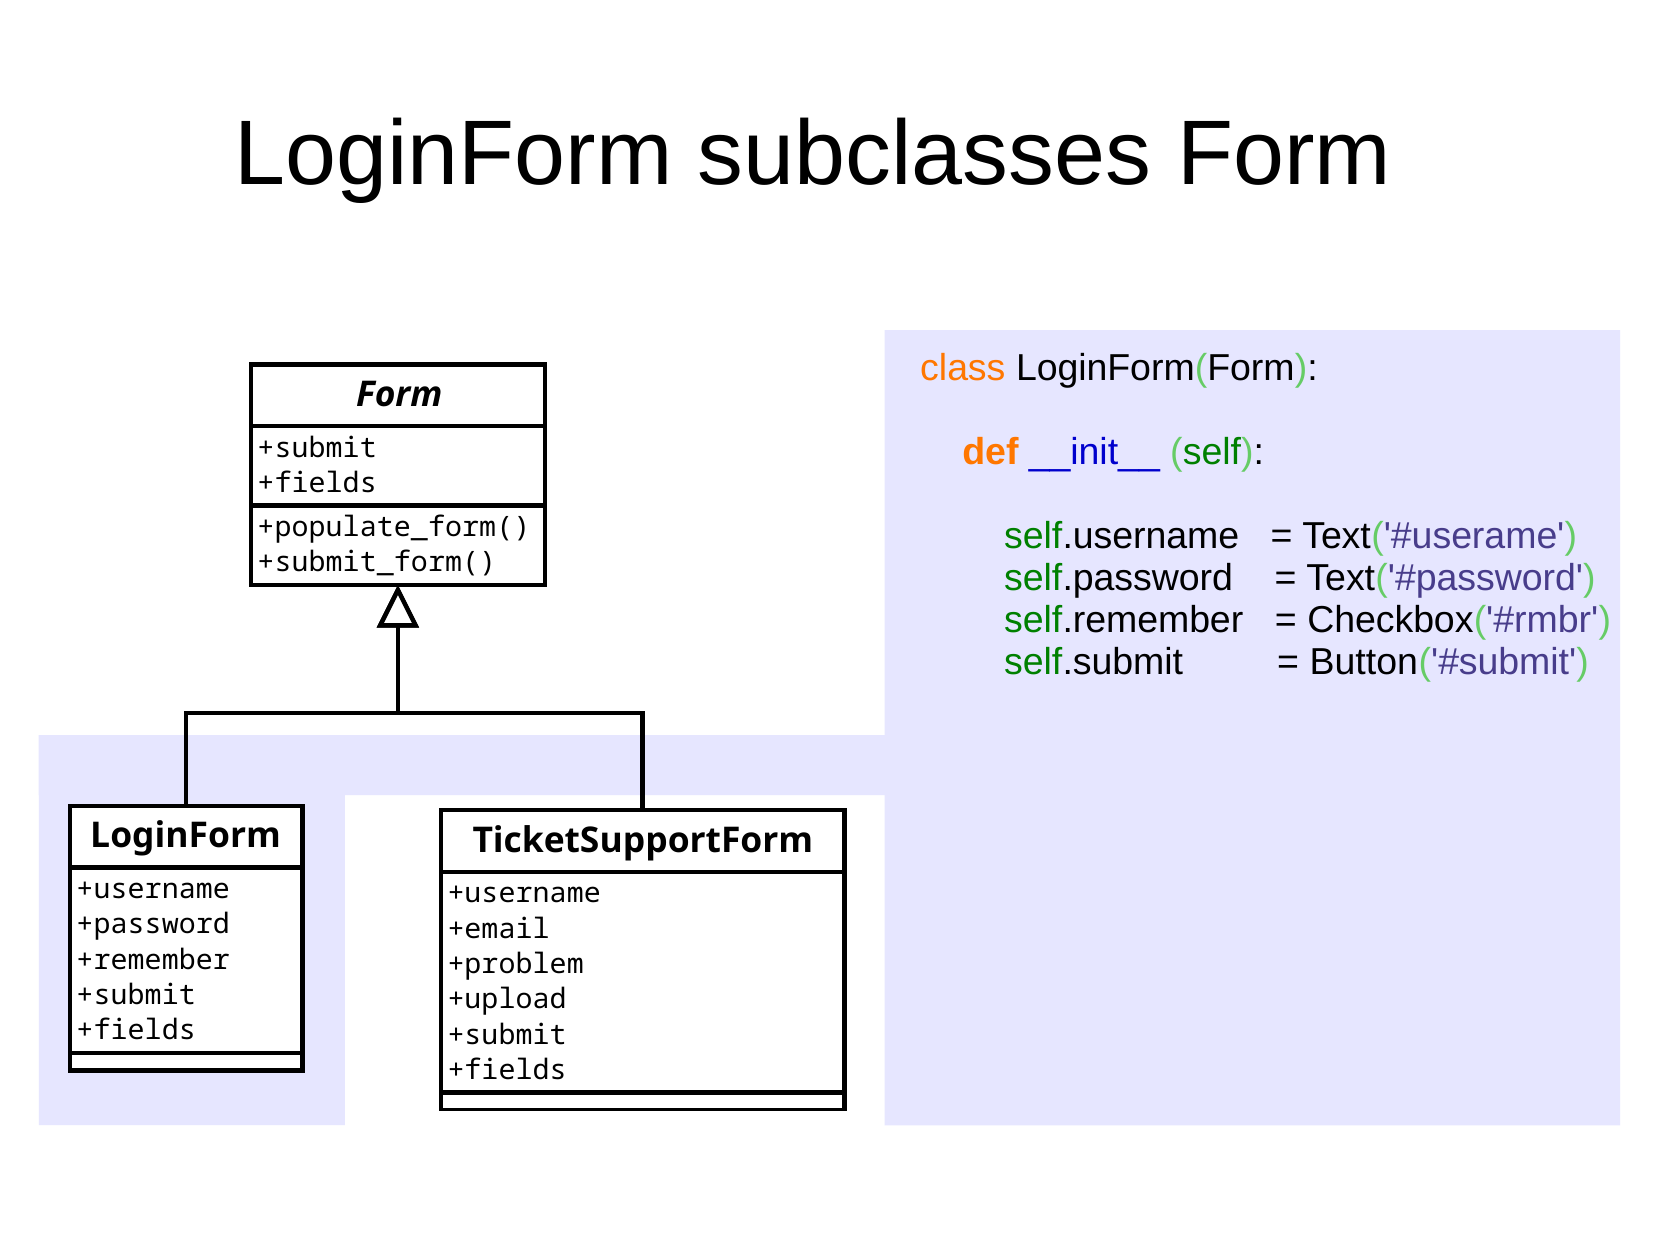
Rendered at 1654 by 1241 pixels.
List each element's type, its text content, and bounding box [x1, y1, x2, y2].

text_box [38, 735, 345, 1126]
picture [59, 360, 855, 1111]
text_box [855, 330, 1621, 1126]
text_box class LoginForm(Form): def __init__ (self): self.username = Text('#userame') self.password = Text('#password') self.remember = Checkbox('#rmbr') self.submit = Button('#submit') [905, 338, 1626, 690]
title LoginForm subclasses Form [82, 49, 1571, 257]
